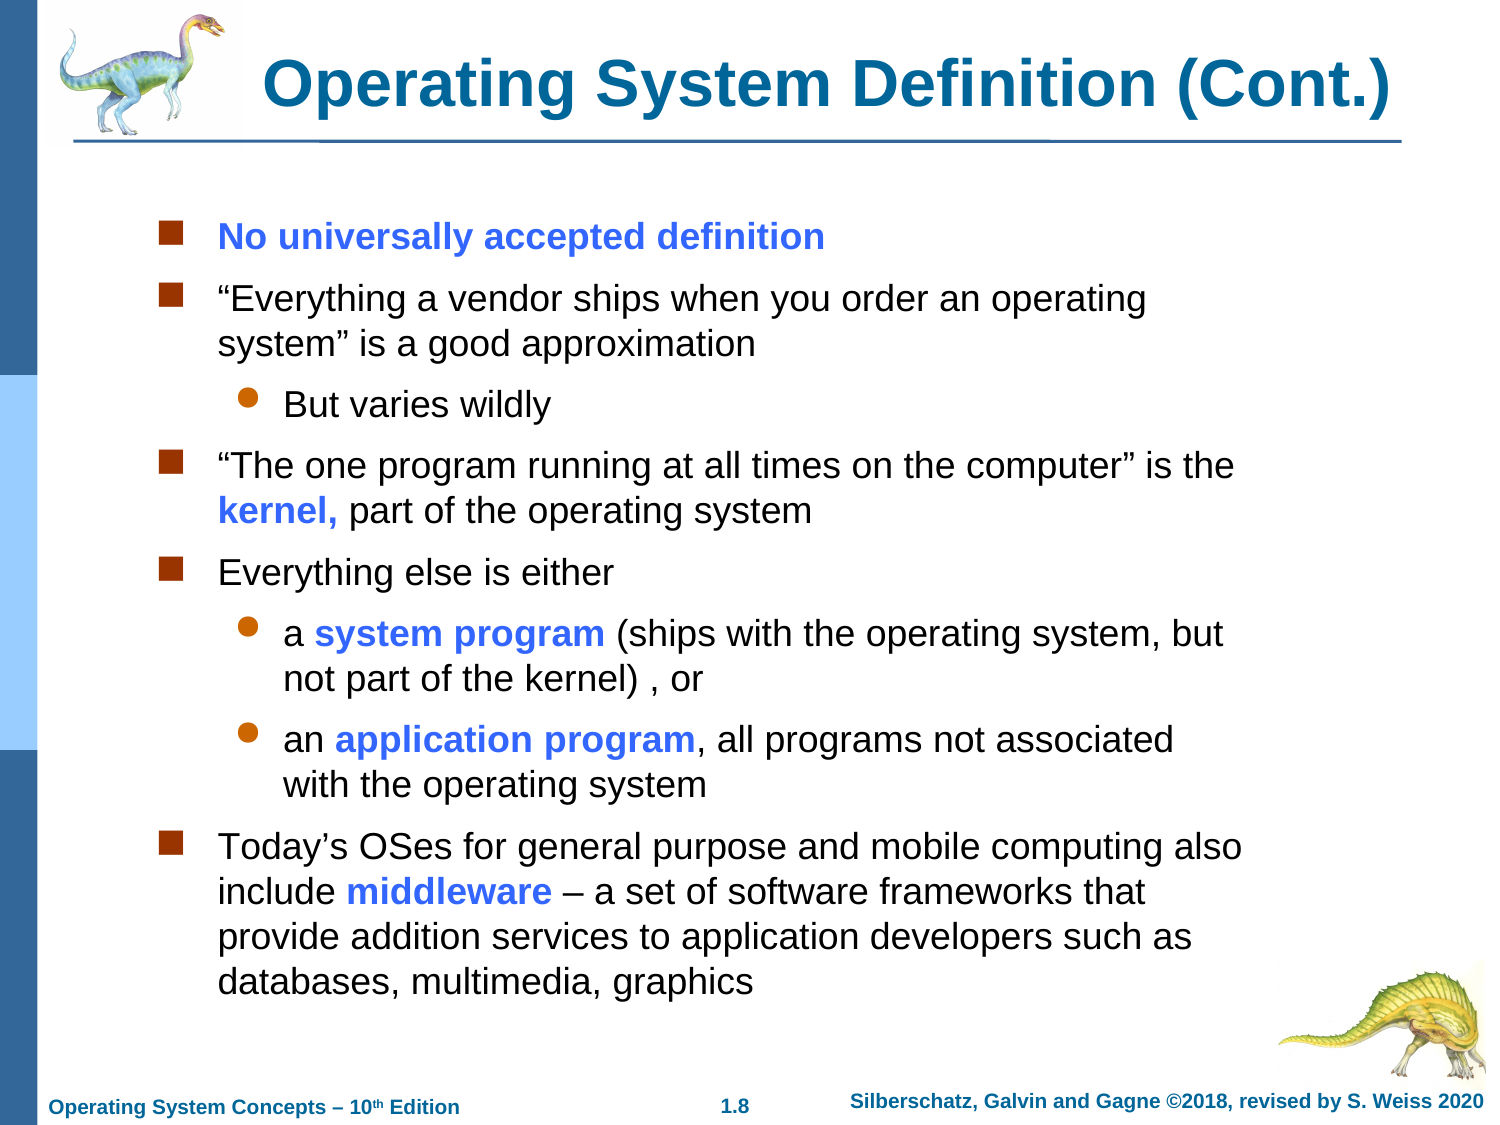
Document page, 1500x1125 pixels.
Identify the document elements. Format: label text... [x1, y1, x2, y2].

text_box Operating System Definition (Cont.) [169, 32, 1486, 128]
picture [1275, 959, 1486, 1090]
picture [46, 0, 243, 149]
text_box No universally accepted definition “Everything a vendor ships when you order an operating system” is a good approximation But varies wildly “The one program running at all times on the computer” is the kernel, part of the operating system Everything else is either a system program (ships with the operating system, but not part of the kernel) , or an application program, all programs not associated with the operating system Today’s OSes for general purpose and mobile computing also include middleware – a set of software frameworks that provide addition services to application developers such as databases, multimedia, graphics [146, 204, 1264, 951]
